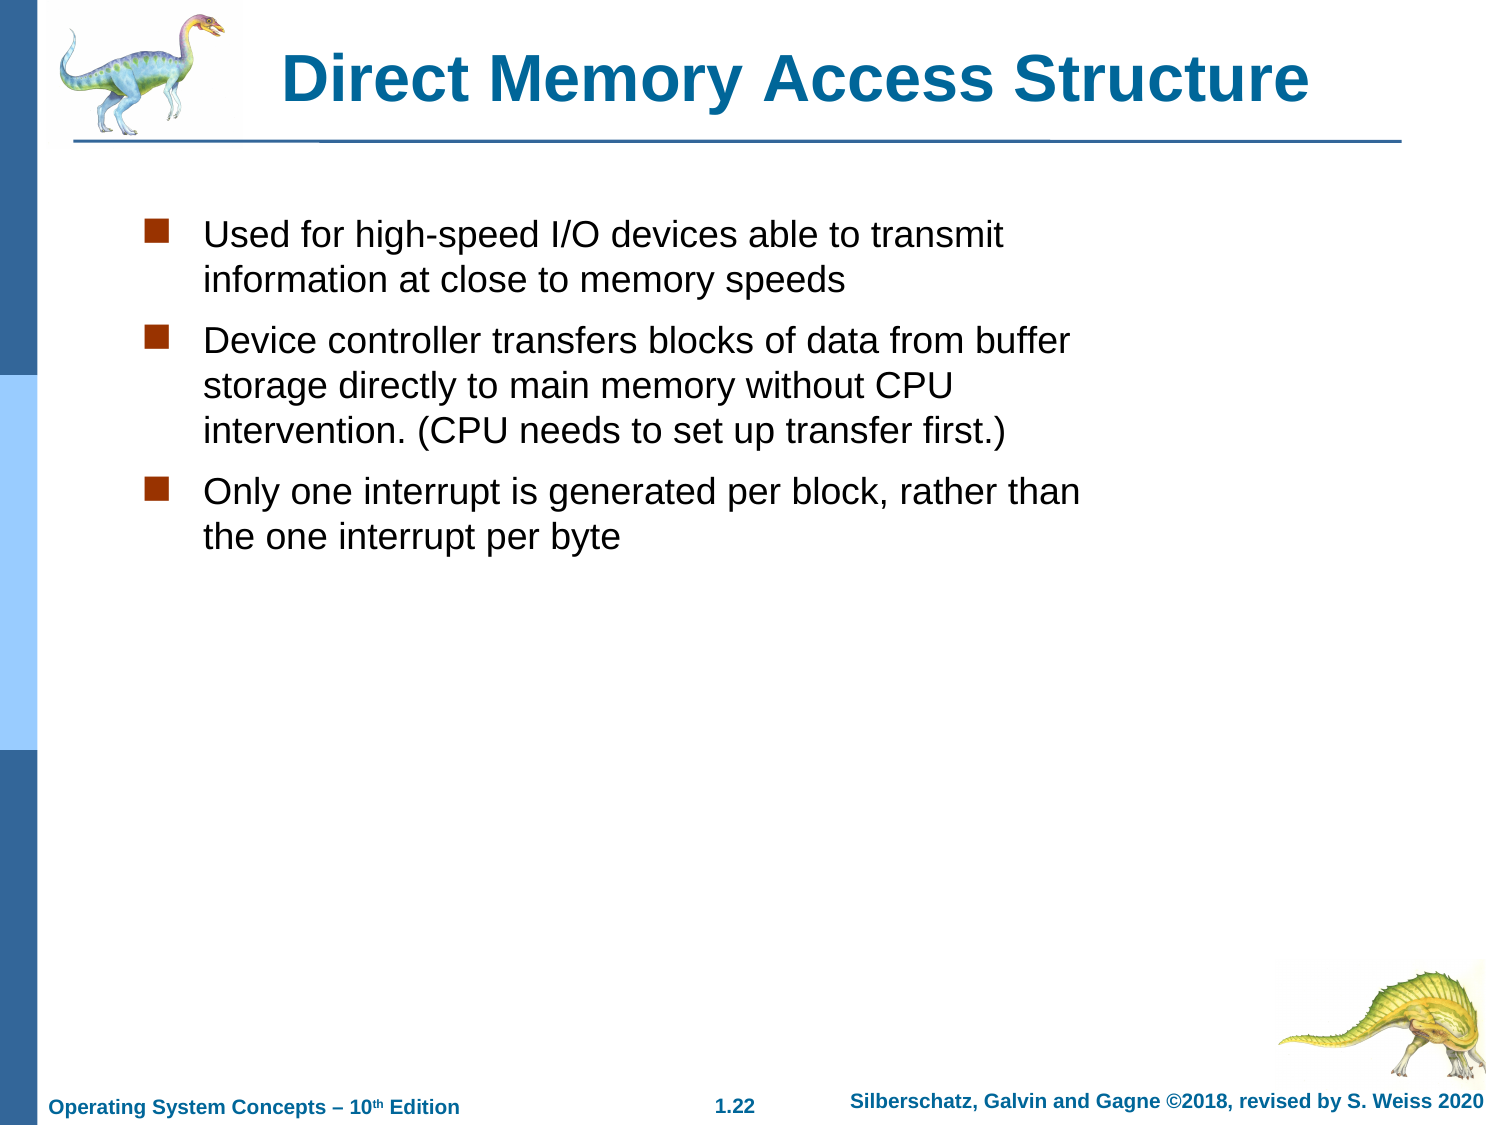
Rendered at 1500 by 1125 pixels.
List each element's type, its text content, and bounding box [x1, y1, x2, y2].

picture [46, 0, 243, 149]
text_box Used for high-speed I/O devices able to transmit information at close to memory speeds Device controller transfers blocks of data from buffer storage directly to main memory without CPU intervention. (CPU needs to set up transfer first.) Only one interrupt is generated per block, rather than the one interrupt per byte [132, 202, 1151, 946]
picture [1275, 959, 1486, 1090]
text_box Direct Memory Access Structure [167, 27, 1426, 122]
